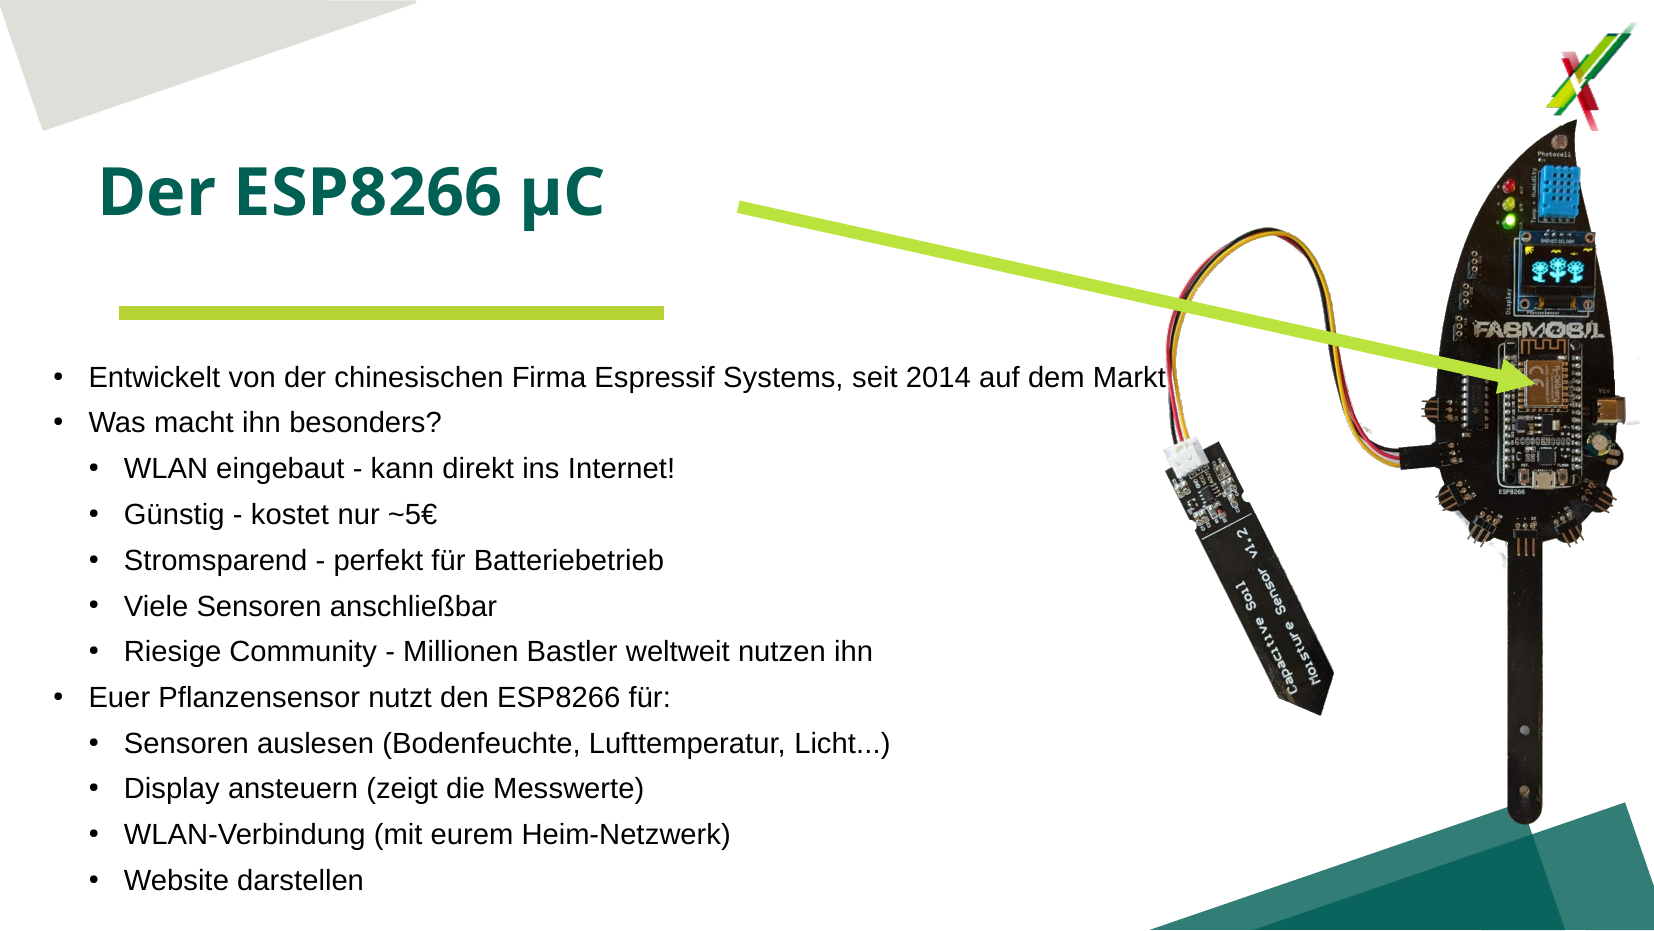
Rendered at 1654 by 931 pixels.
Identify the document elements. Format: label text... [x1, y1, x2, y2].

text_box Entwickelt von der chinesischen Firma Espressif Systems, seit 2014 auf dem Markt Was macht ihn besonders? WLAN eingebaut - kann direkt ins Internet! Günstig - kostet nur ~5€ Stromsparend - perfekt für Batteriebetrieb Viele Sensoren anschließbar Riesige Community - Millionen Bastler weltweit nutzen ihn Euer Pflanzensensor nutzt den ESP8266 für: Sensoren auslesen (Bodenfeuchte, Lufttemperatur, Licht...) Display ansteuern (zeigt die Messwerte) WLAN-Verbindung (mit eurem Heim-Netzwerk) Website darstellen [53, 247, 1542, 931]
title Der ESP8266 µC [82, 152, 1151, 224]
picture [1151, 22, 1640, 857]
